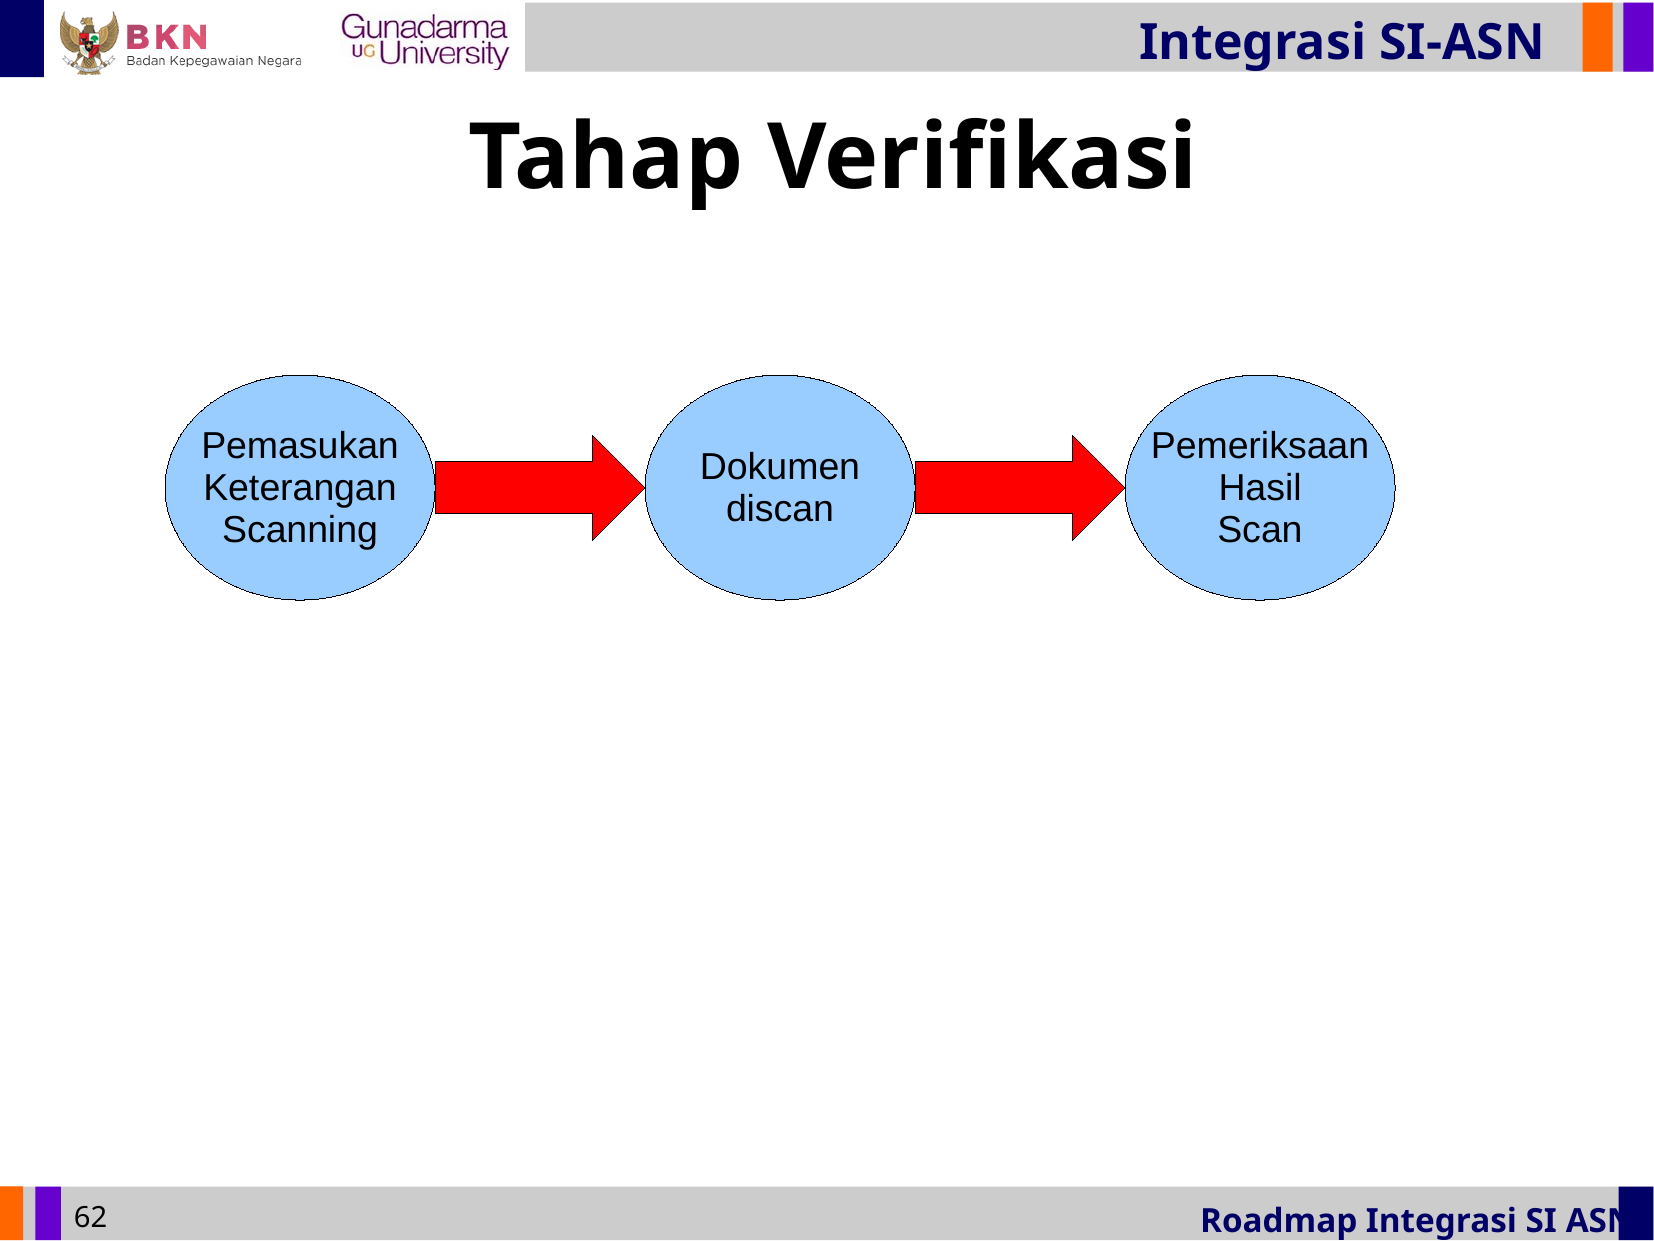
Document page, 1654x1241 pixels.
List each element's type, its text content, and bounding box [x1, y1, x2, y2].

text_box Dokumen discan [645, 375, 915, 601]
picture [60, 11, 301, 75]
text_box Pemasukan Keterangan Scanning [165, 375, 435, 601]
picture [340, 0, 510, 70]
text_box [435, 435, 646, 541]
title Tahap Verifikasi [77, 90, 1591, 217]
text_box [915, 435, 1126, 541]
